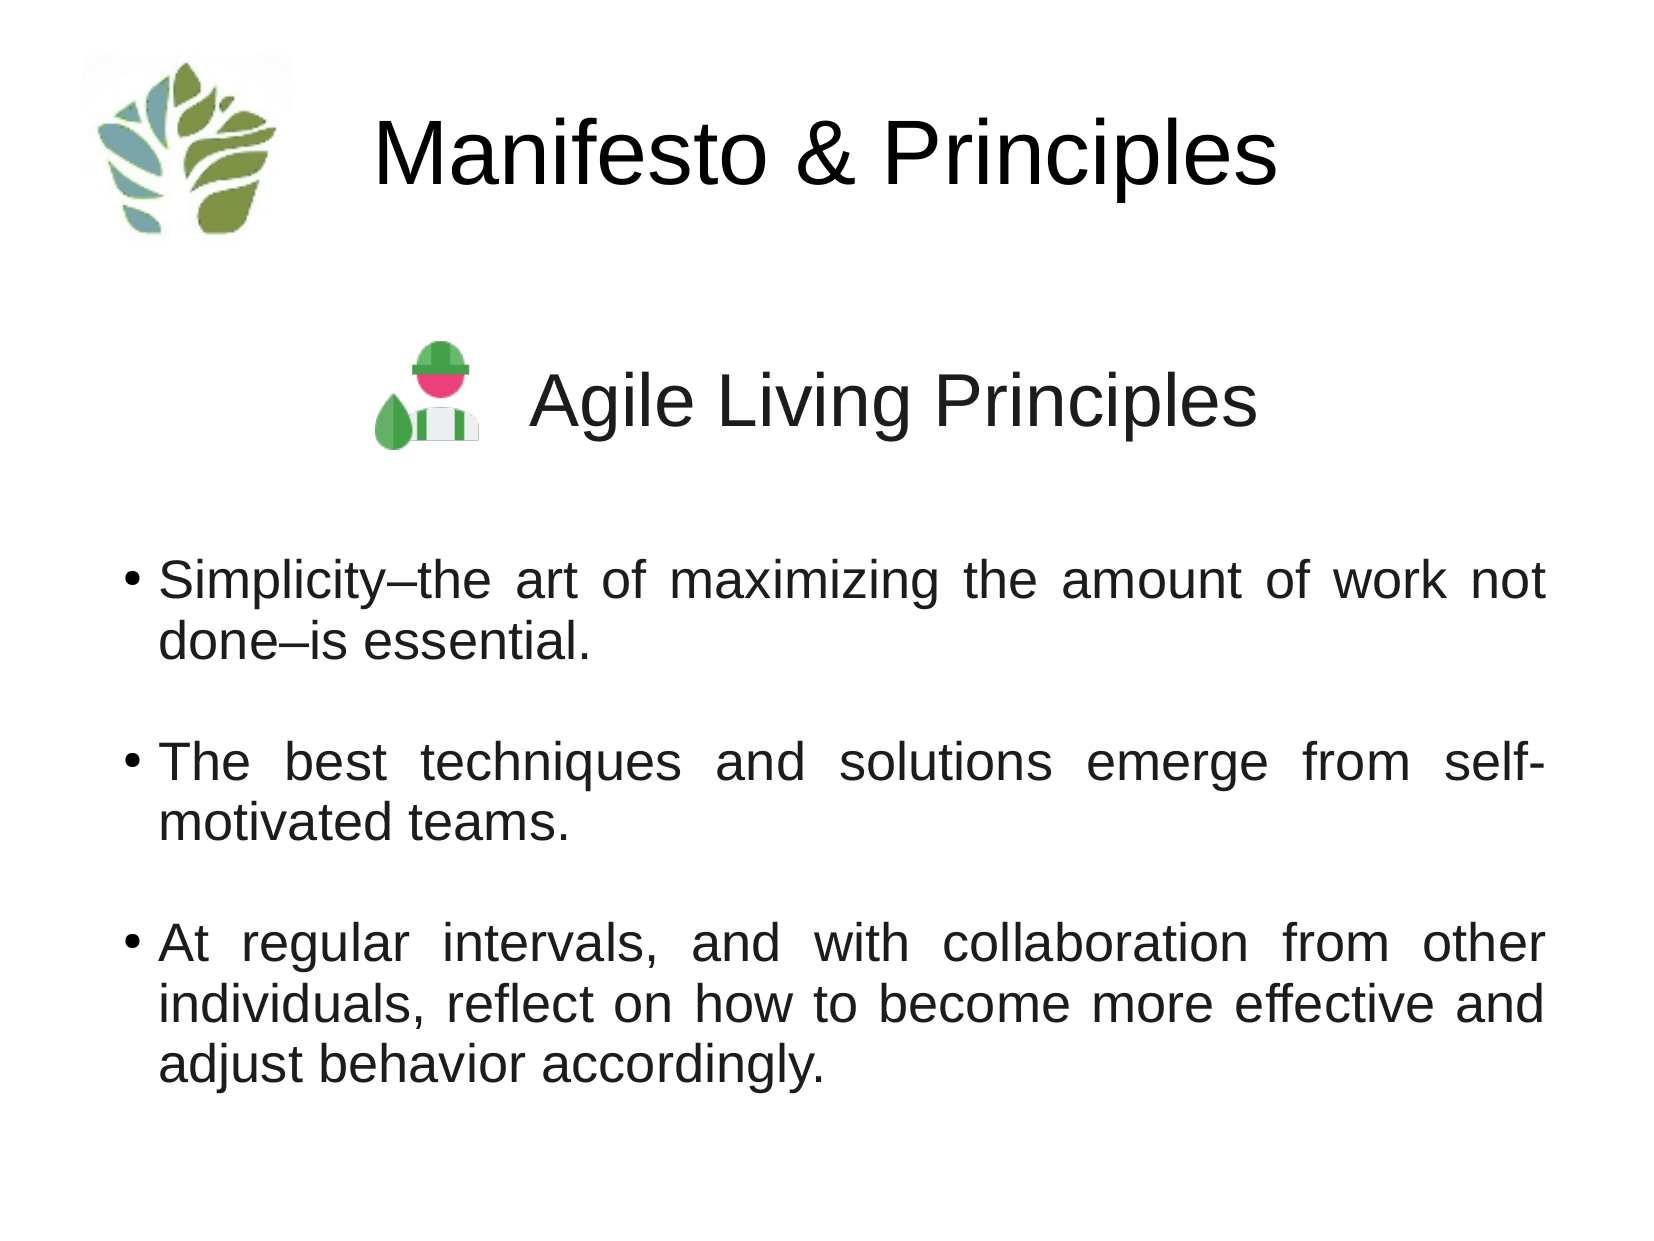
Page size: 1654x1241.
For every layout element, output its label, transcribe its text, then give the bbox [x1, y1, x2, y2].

text_box Agile Living Principles [499, 351, 1291, 451]
picture [82, 49, 291, 258]
picture [375, 337, 488, 451]
text_box Simplicity–the art of maximizing the amount of work not done–is essential. The best techniques and solutions emerge from self-motivated teams. At regular intervals, and with collaboration from other individuals, reflect on how to become more effective and adjust behavior accordingly. [108, 542, 1564, 1102]
title Manifesto & Principles [291, 49, 1571, 257]
